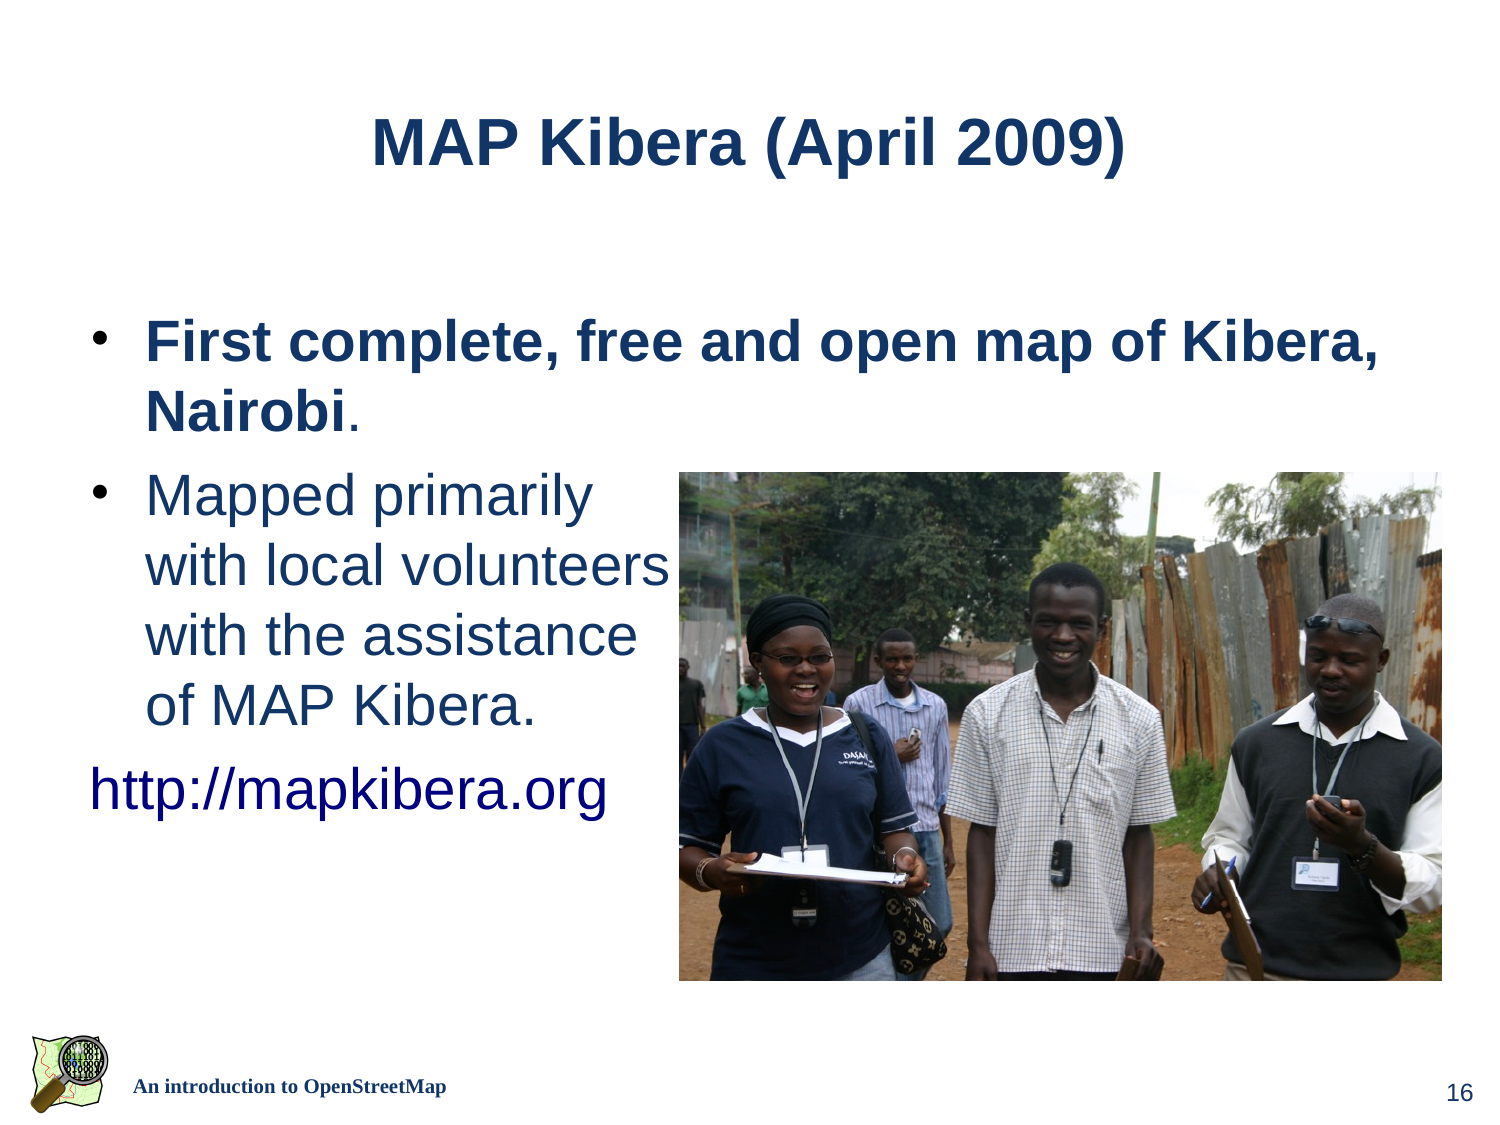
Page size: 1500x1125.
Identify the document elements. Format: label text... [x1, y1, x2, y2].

picture [29, 1033, 110, 1114]
list First complete, free and open map of Kibera, Nairobi. Mapped primarily with local volunteers with the assistance of MAP Kibera. http://mapkibera.org [74, 295, 1447, 1038]
title MAP Kibera (April 2009) [74, 44, 1425, 233]
picture [679, 472, 1442, 981]
